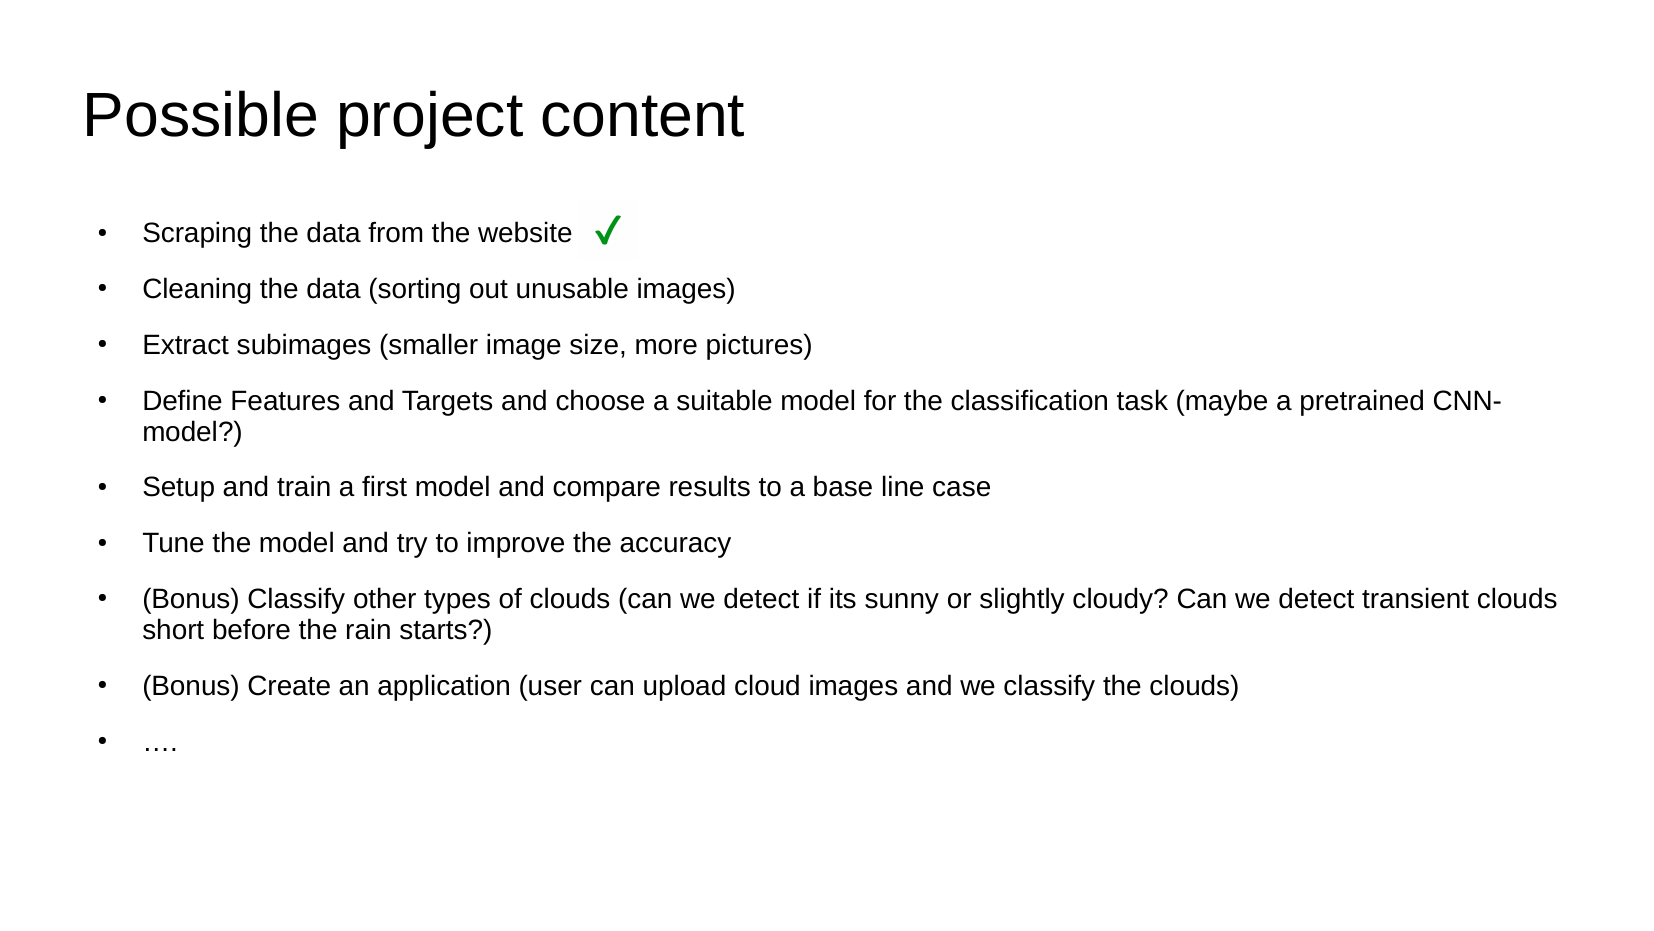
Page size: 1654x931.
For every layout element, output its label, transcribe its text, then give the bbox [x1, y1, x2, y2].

picture [578, 200, 638, 260]
list Scraping the data from the website Cleaning the data (sorting out unusable images) Extract subimages (smaller image size, more pictures) Define Features and Targets and choose a suitable model for the classification task (maybe a pretrained CNN-model?) Setup and train a first model and compare results to a base line case Tune the model and try to improve the accuracy (Bonus) Classify other types of clouds (can we detect if its sunny or slightly cloudy? Can we detect transient clouds short before the rain starts?) (Bonus) Create an application (user can upload cloud images and we classify the clouds) …. [82, 217, 1571, 758]
title Possible project content [82, 37, 1571, 193]
